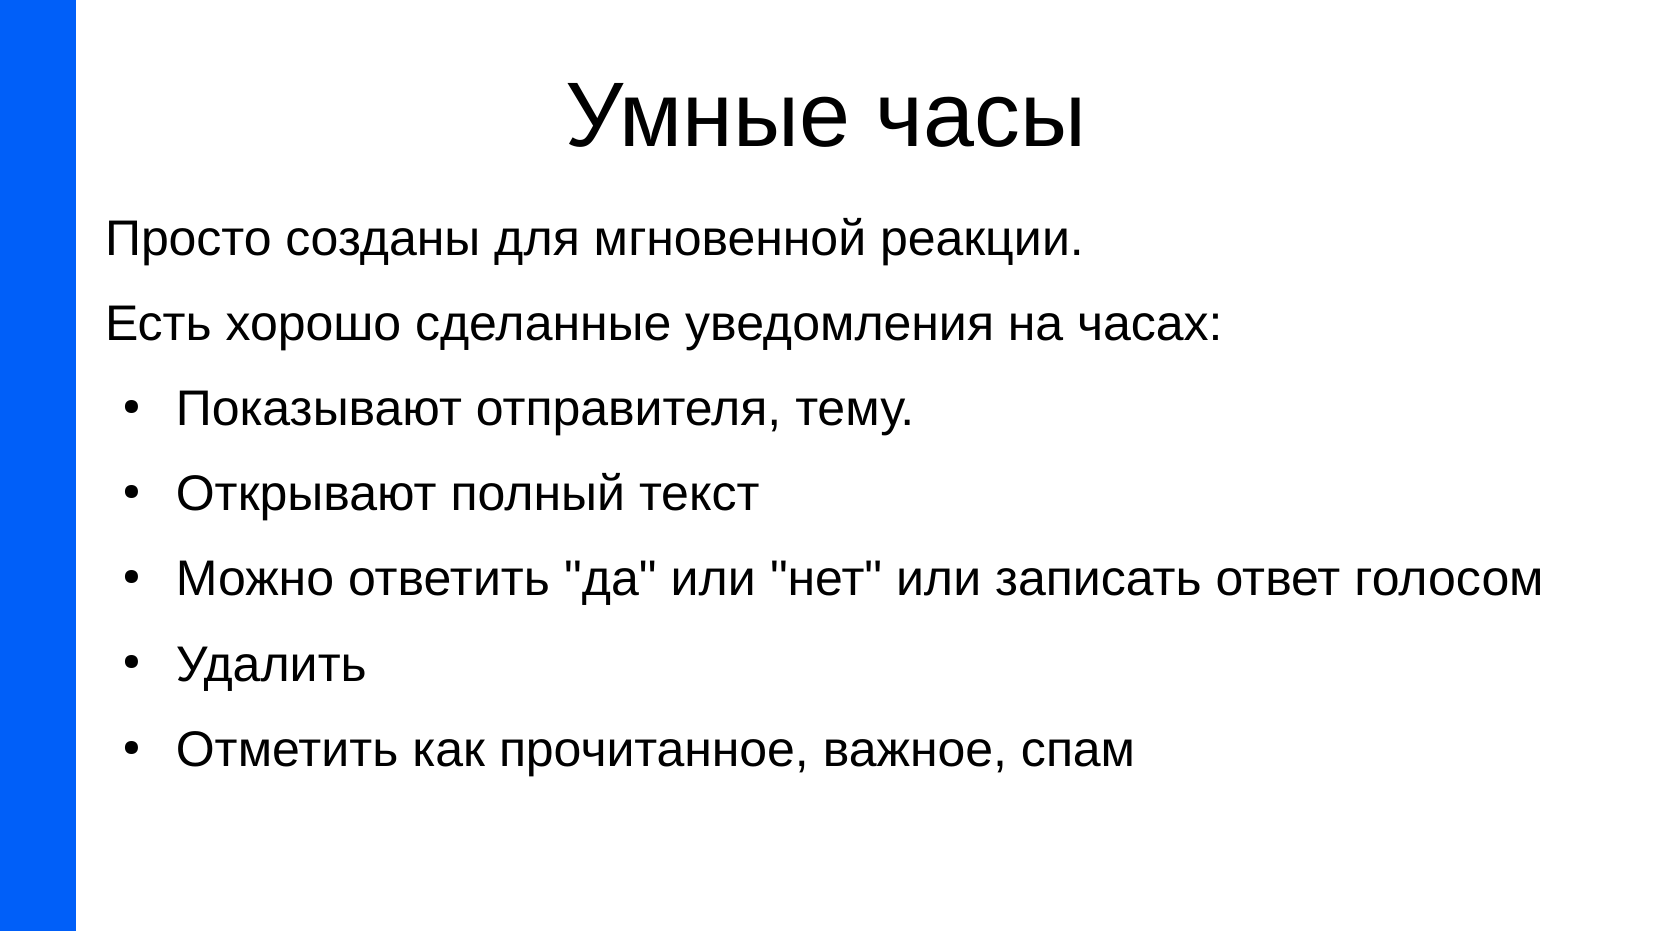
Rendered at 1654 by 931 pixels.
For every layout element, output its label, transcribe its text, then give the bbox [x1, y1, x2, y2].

list Просто созданы для мгновенной реакции. Есть хорошо сделанные уведомления на часах: Показывают отправителя, тему. Открывают полный текст Можно ответить "да" или "нет" или записать ответ голосом Удалить Отметить как прочитанное, важное, спам [105, 210, 1571, 886]
title Умные часы [82, 37, 1571, 193]
